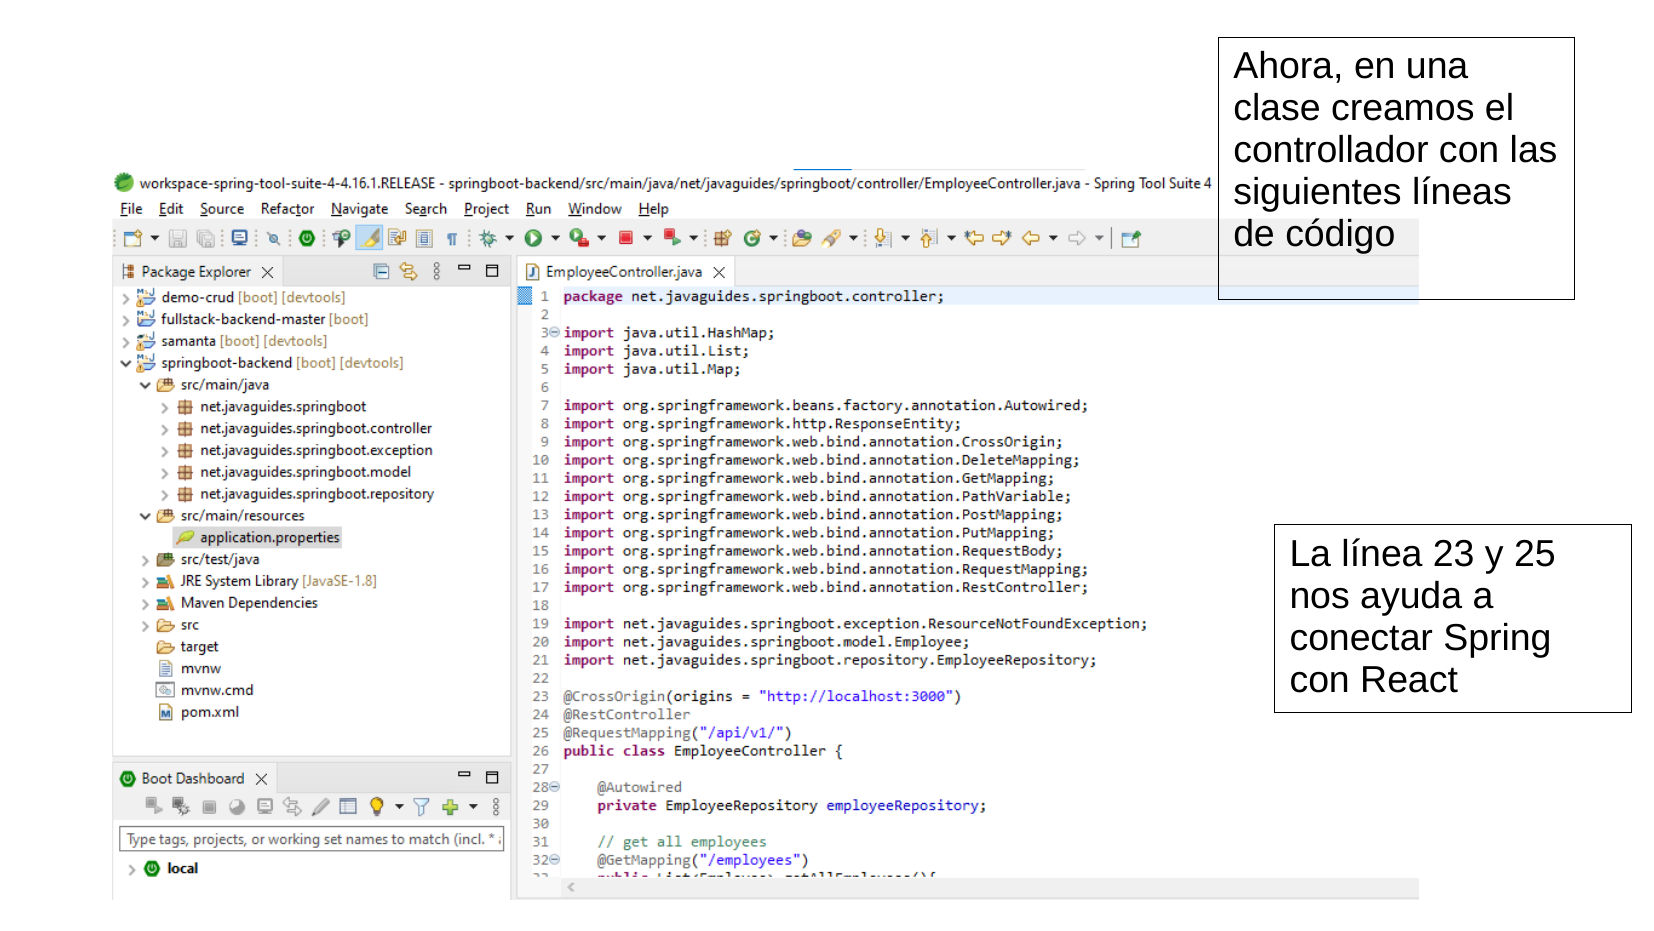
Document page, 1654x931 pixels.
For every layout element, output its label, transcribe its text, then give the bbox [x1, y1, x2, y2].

picture [112, 169, 1419, 900]
text_box Ahora, en una clase creamos el controllador con las siguientes líneas de código [1218, 37, 1575, 300]
text_box La línea 23 y 25 nos ayuda a conectar Spring con React [1274, 524, 1632, 713]
